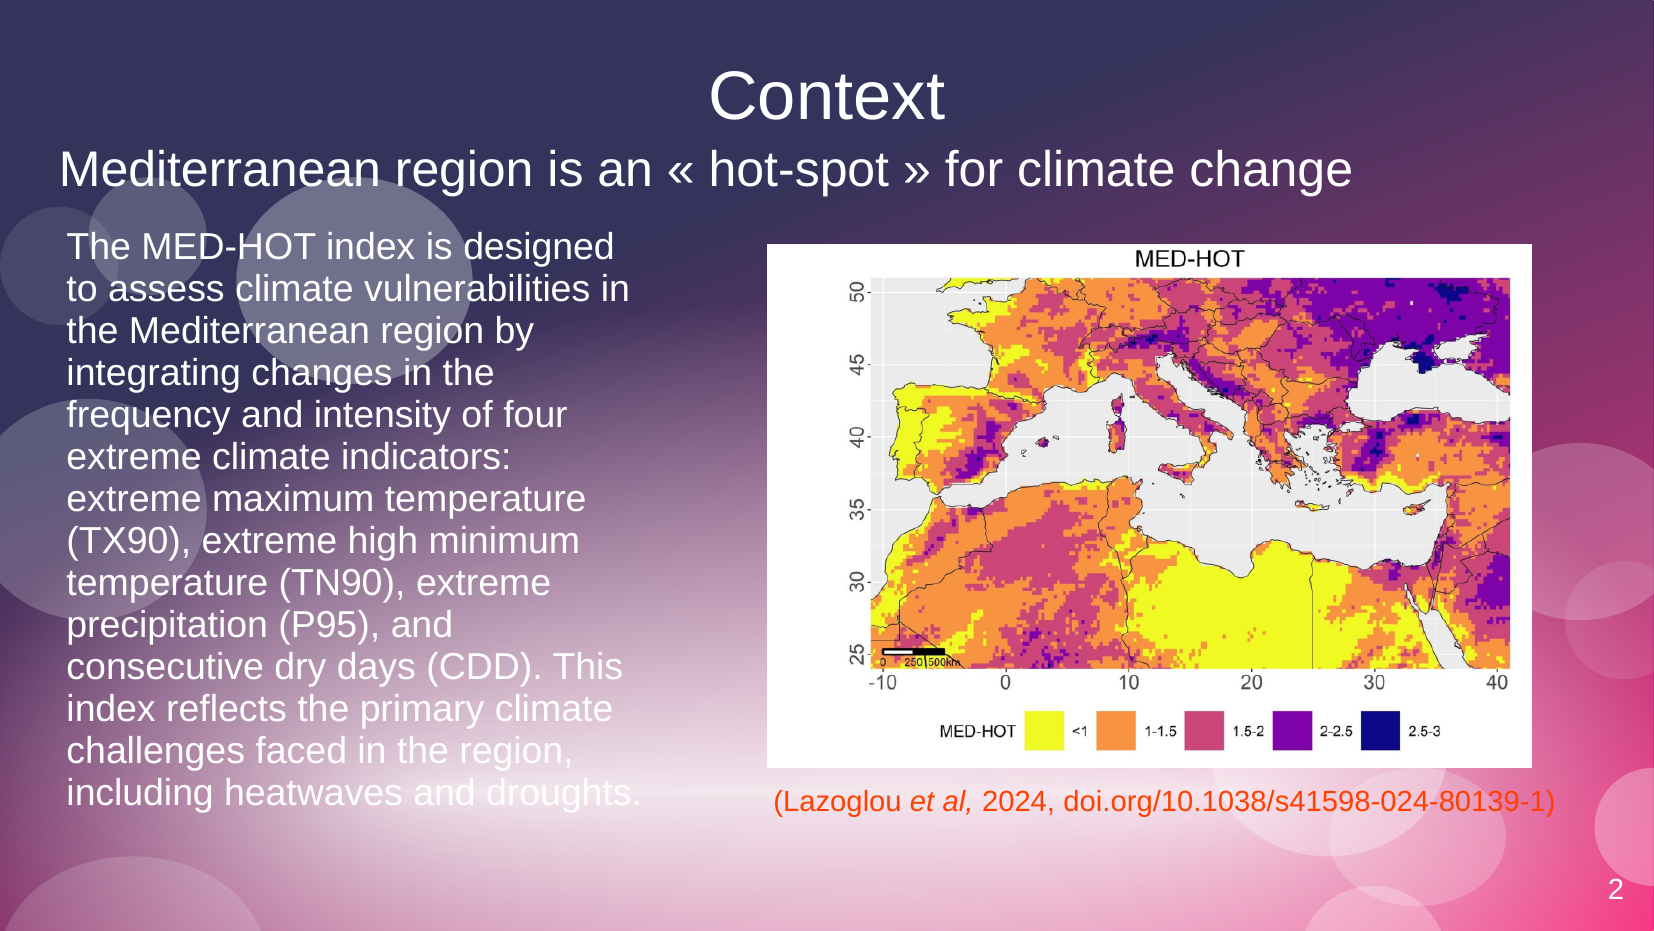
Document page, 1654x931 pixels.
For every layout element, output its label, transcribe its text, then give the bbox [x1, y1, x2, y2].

text_box (Lazoglou et al, 2024, doi.org/10.1038/s41598-024-80139-1) [758, 777, 1571, 825]
picture [767, 244, 1532, 768]
text_box The MED-HOT index is designed to assess climate vulnerabilities in the Mediterranean region by integrating changes in the frequency and intensity of four extreme climate indicators: extreme maximum temperature (TX90), extreme high minimum temperature (TN90), extreme precipitation (P95), and consecutive dry days (CDD). This index reflects the primary climate challenges faced in the region, including heatwaves and droughts. [51, 217, 668, 745]
list Mediterranean region is an « hot-spot » for climate change [59, 141, 1565, 733]
title Context [88, 14, 1565, 141]
